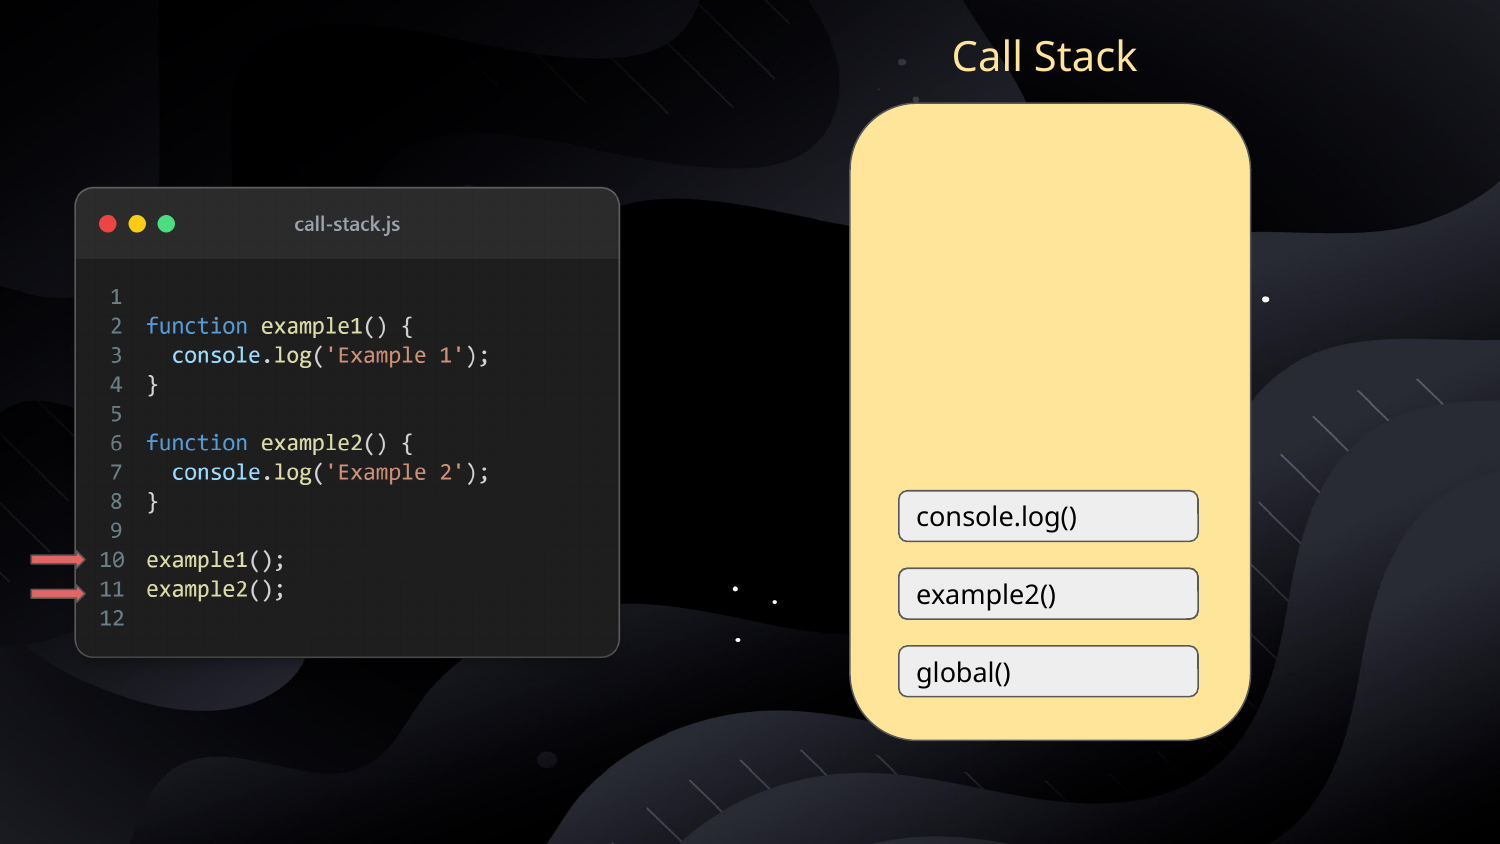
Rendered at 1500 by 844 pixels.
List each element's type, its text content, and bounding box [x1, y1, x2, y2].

picture [0, 0, 1500, 844]
text_box console.log() [898, 490, 1199, 542]
text_box Call Stack [903, 19, 1186, 89]
text_box [849, 103, 1251, 741]
text_box [31, 550, 86, 569]
text_box global() [898, 645, 1199, 697]
text_box example2() [898, 568, 1199, 620]
text_box [31, 584, 86, 603]
